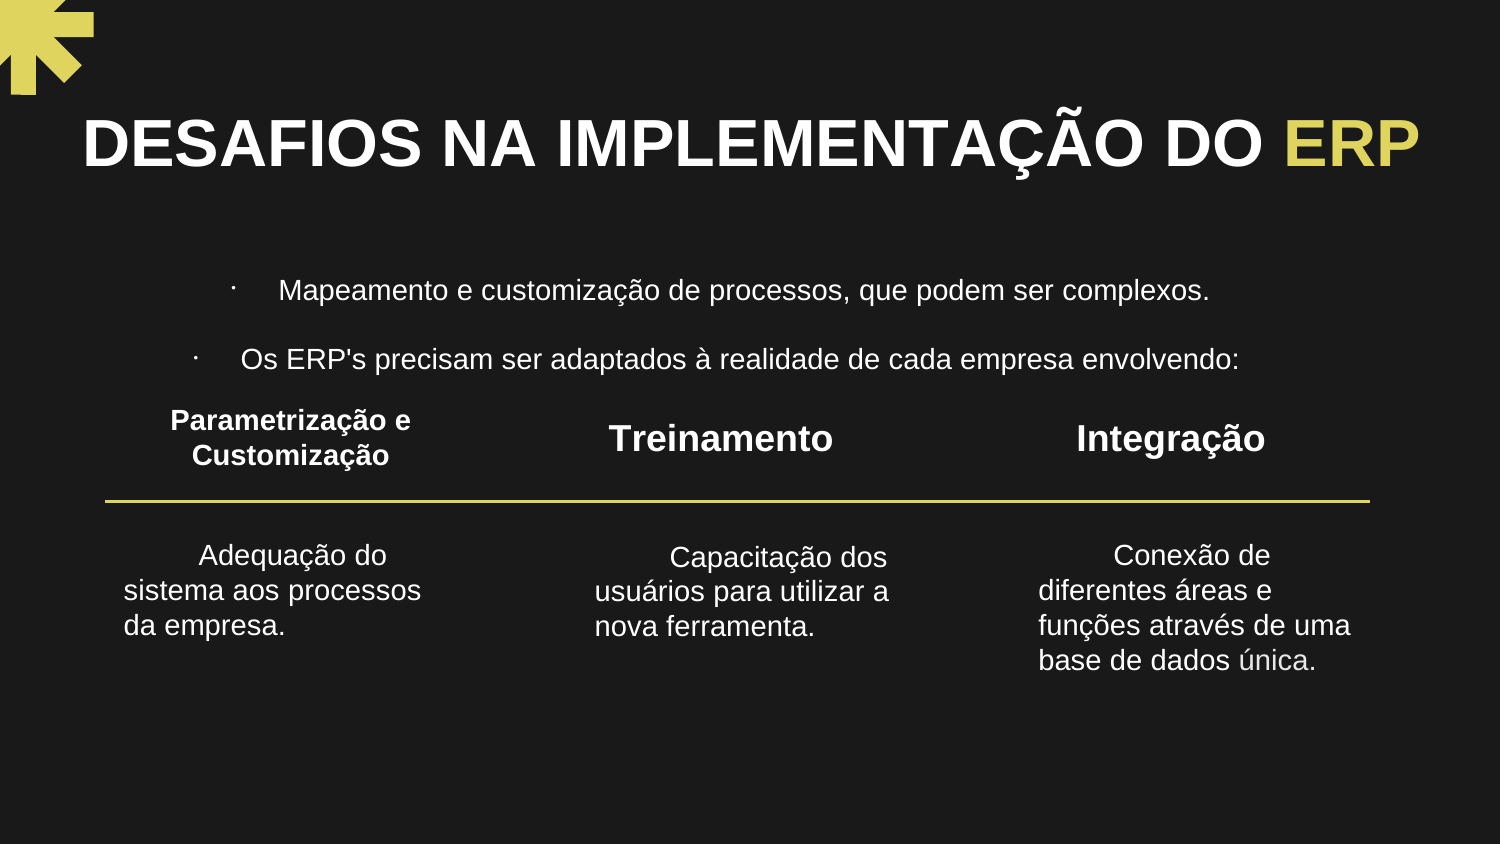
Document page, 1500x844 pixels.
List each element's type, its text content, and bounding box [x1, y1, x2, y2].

subtitle Conexão de diferentes áreas e funções através de uma base de dados única. [948, 521, 1379, 699]
subtitle Adequação do sistema aos processos da empresa. [33, 521, 465, 670]
title Integração [991, 406, 1352, 467]
subtitle Capacitação dos usuários para utilizar a nova ferramenta. [504, 522, 936, 672]
text_box Parametrização e Customização [117, 393, 465, 480]
title Mapeamento e customização de processos, que podem ser complexos. Os ERP's precisam ser adaptados à realidade de cada empresa envolvendo: [83, 271, 1360, 332]
title DESAFIOS NA IMPLEMENTAÇÃO DO ERP [82, 100, 1500, 176]
title Treinamento [534, 399, 908, 475]
